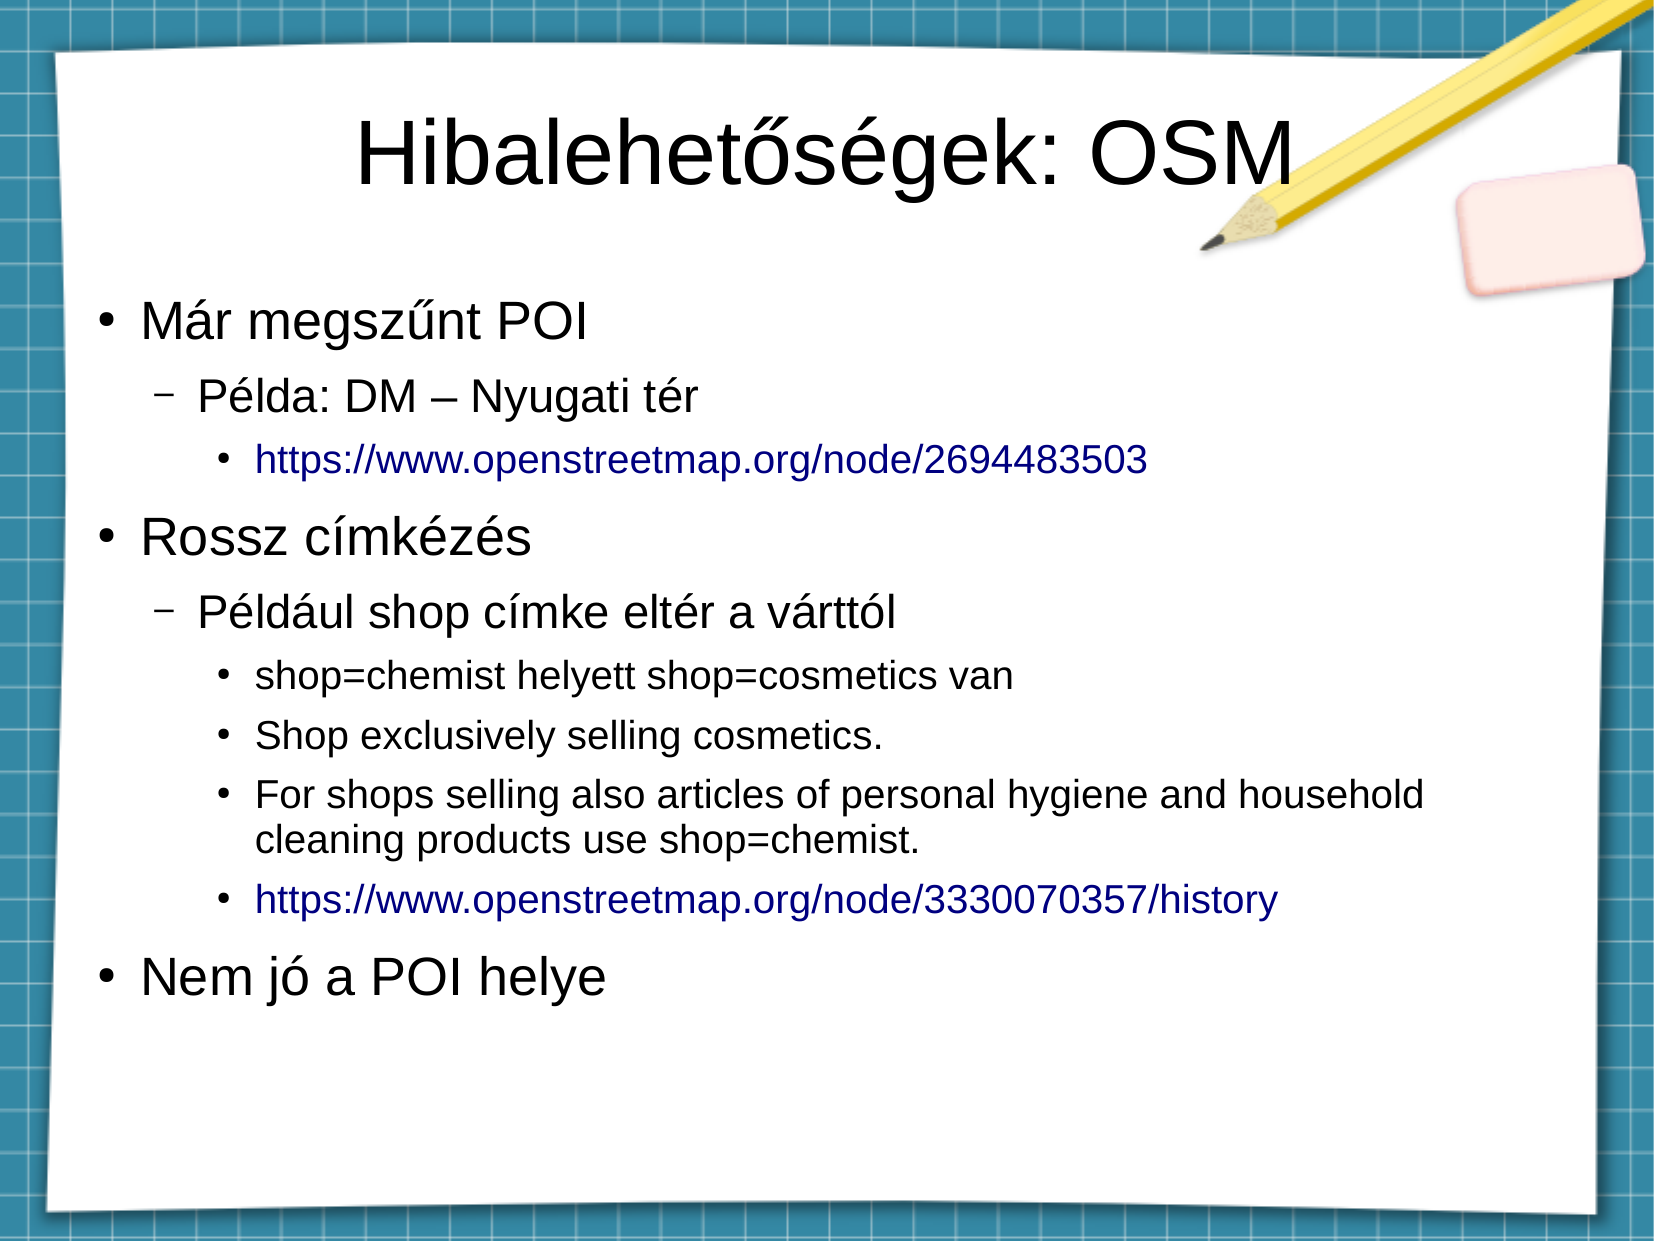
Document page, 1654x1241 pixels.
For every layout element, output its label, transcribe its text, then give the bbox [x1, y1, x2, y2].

list Már megszűnt POI Példa: DM – Nyugati tér https://www.openstreetmap.org/node/2694483503 Rossz címkézés Például shop címke eltér a várttól shop=chemist helyett shop=cosmetics van Shop exclusively selling cosmetics. For shops selling also articles of personal hygiene and household cleaning products use shop=chemist. https://www.openstreetmap.org/node/3330070357/history Nem jó a POI helye [82, 290, 1571, 1010]
title Hibalehetőségek: OSM [82, 49, 1571, 257]
picture [0, 0, 1654, 1241]
